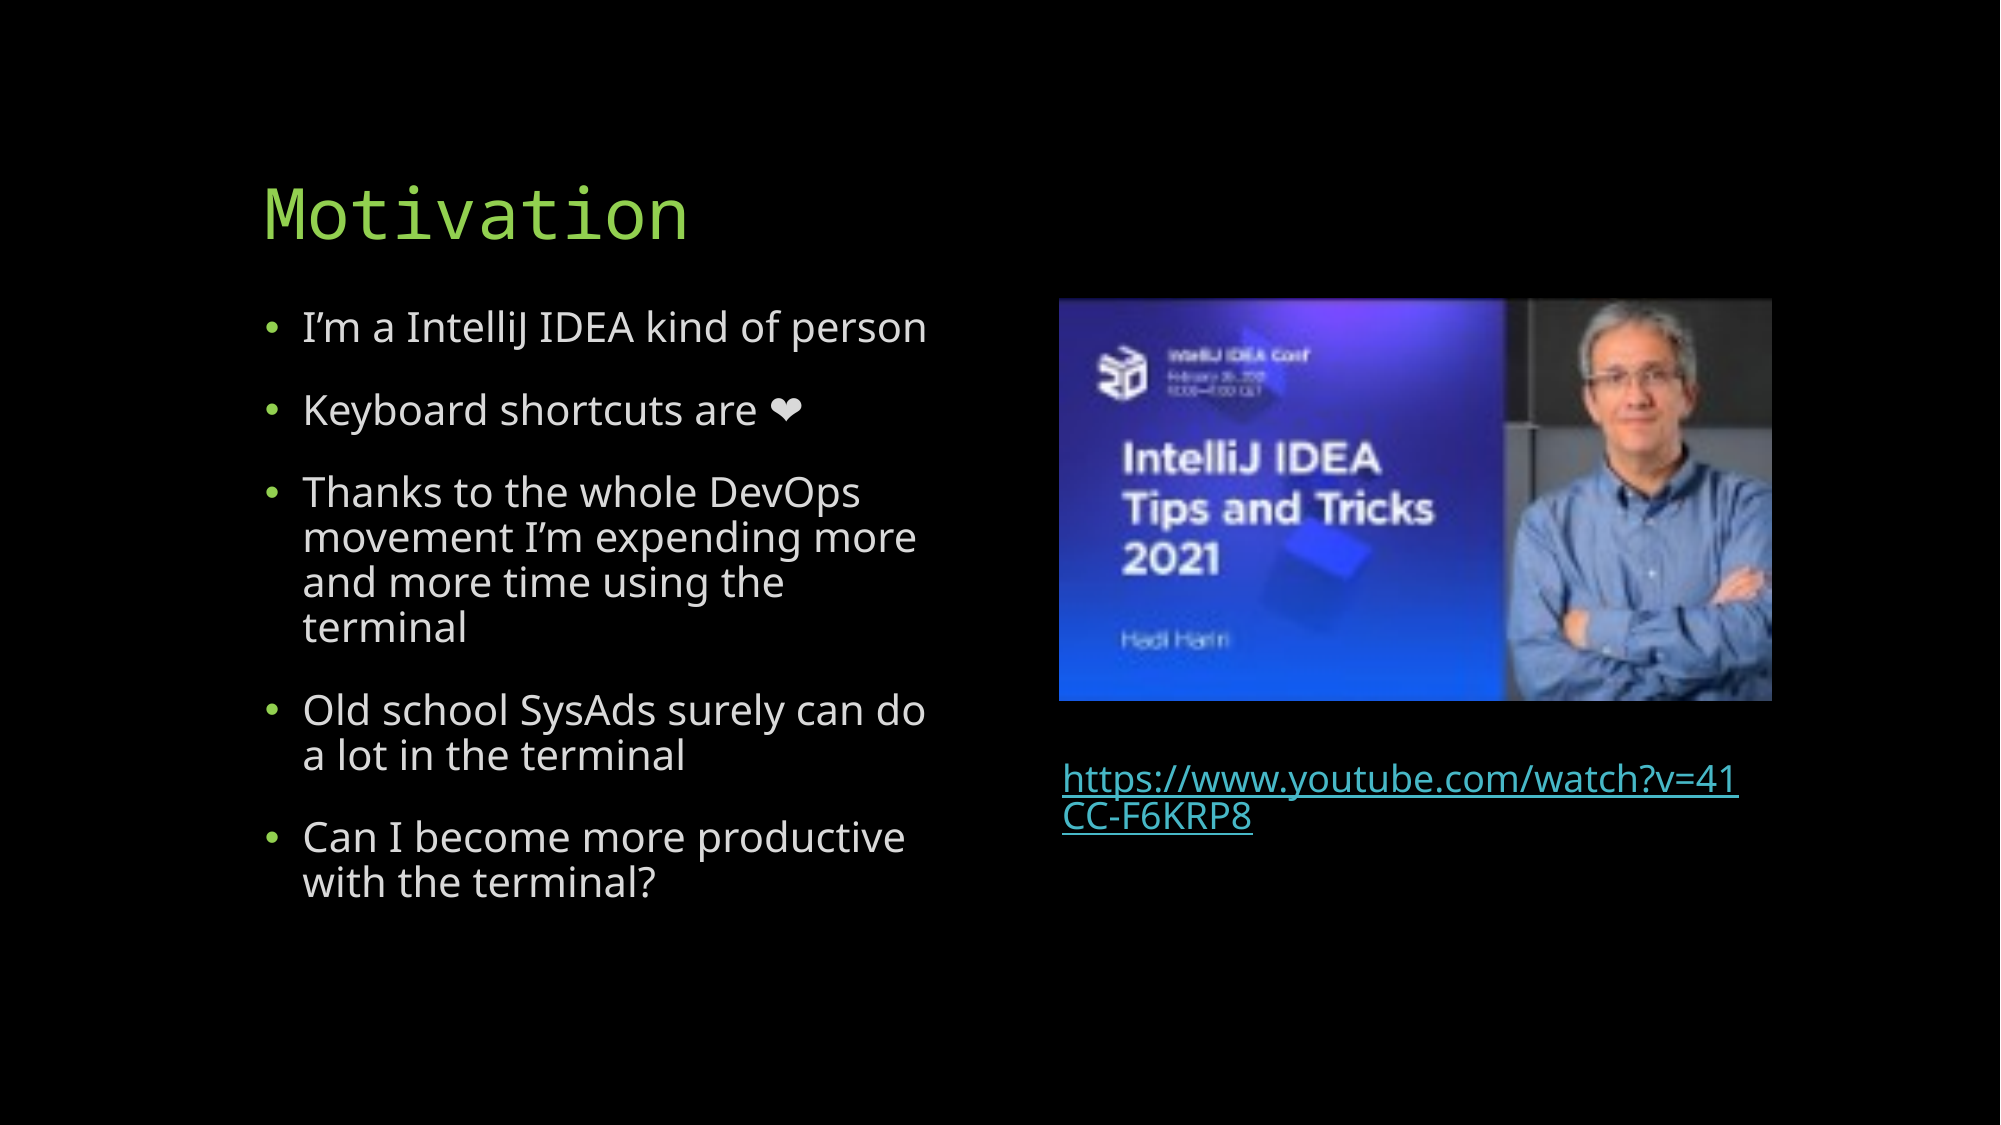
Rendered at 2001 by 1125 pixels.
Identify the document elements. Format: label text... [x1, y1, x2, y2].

title Motivation [249, 75, 1750, 263]
text_box https://www.youtube.com/watch?v=41CC-F6KRP8 [1047, 747, 1760, 814]
picture [1059, 298, 1772, 701]
list I’m a IntelliJ IDEA kind of person Keyboard shortcuts are ❤️ Thanks to the whole DevOps movement I’m expending more and more time using the terminal Old school SysAds surely can do a lot in the terminal Can I become more productive with the terminal? [249, 299, 963, 1000]
